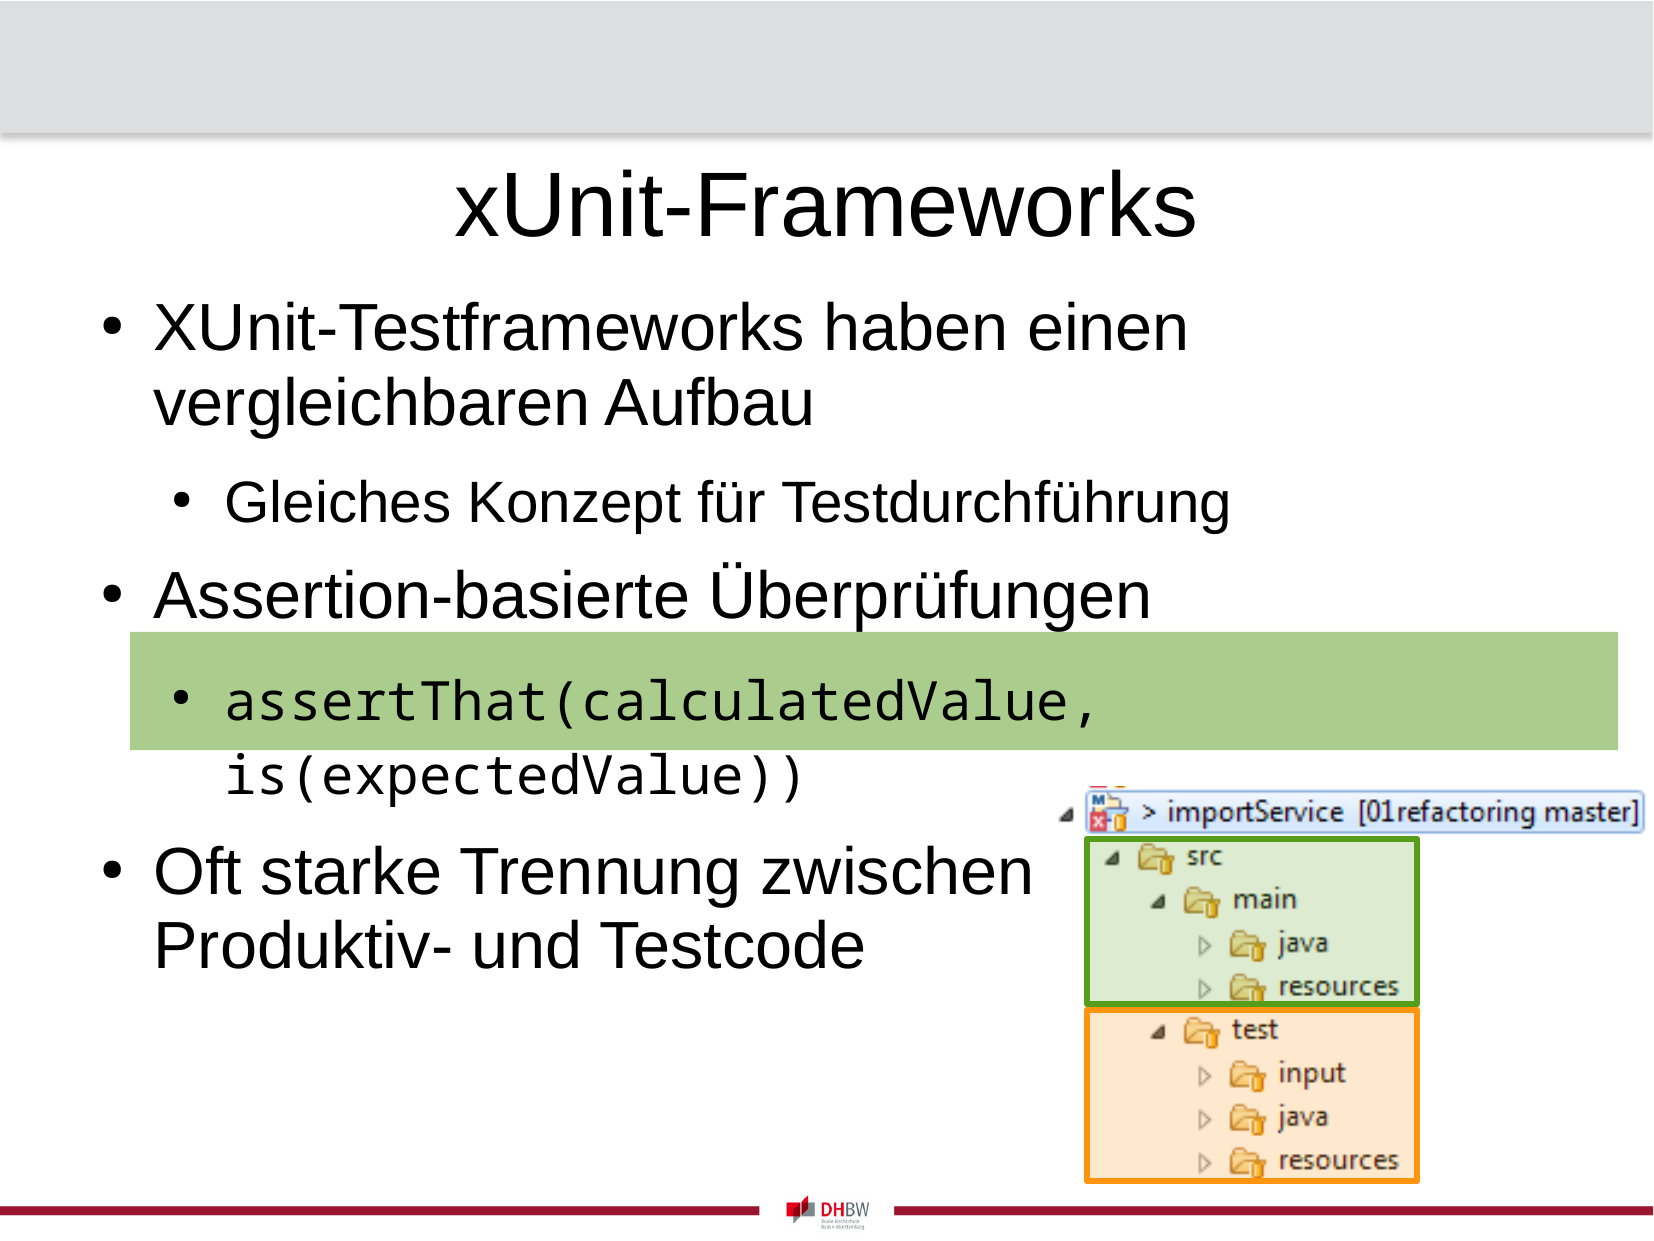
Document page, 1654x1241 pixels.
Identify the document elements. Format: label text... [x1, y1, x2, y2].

text_box [1086, 1009, 1418, 1182]
list XUnit-Testframeworks haben einen vergleichbaren Aufbau Gleiches Konzept für Testdurchführung Assertion-basierte Überprüfungen assertThat(calculatedValue, is(expectedValue)) Oft starke Trennung zwischen Produktiv- und Testcode [82, 290, 1595, 1010]
title xUnit-Frameworks [82, 147, 1571, 257]
text_box [1595, 631, 1619, 751]
picture [0, 1, 1654, 1237]
text_box [1086, 838, 1418, 1004]
